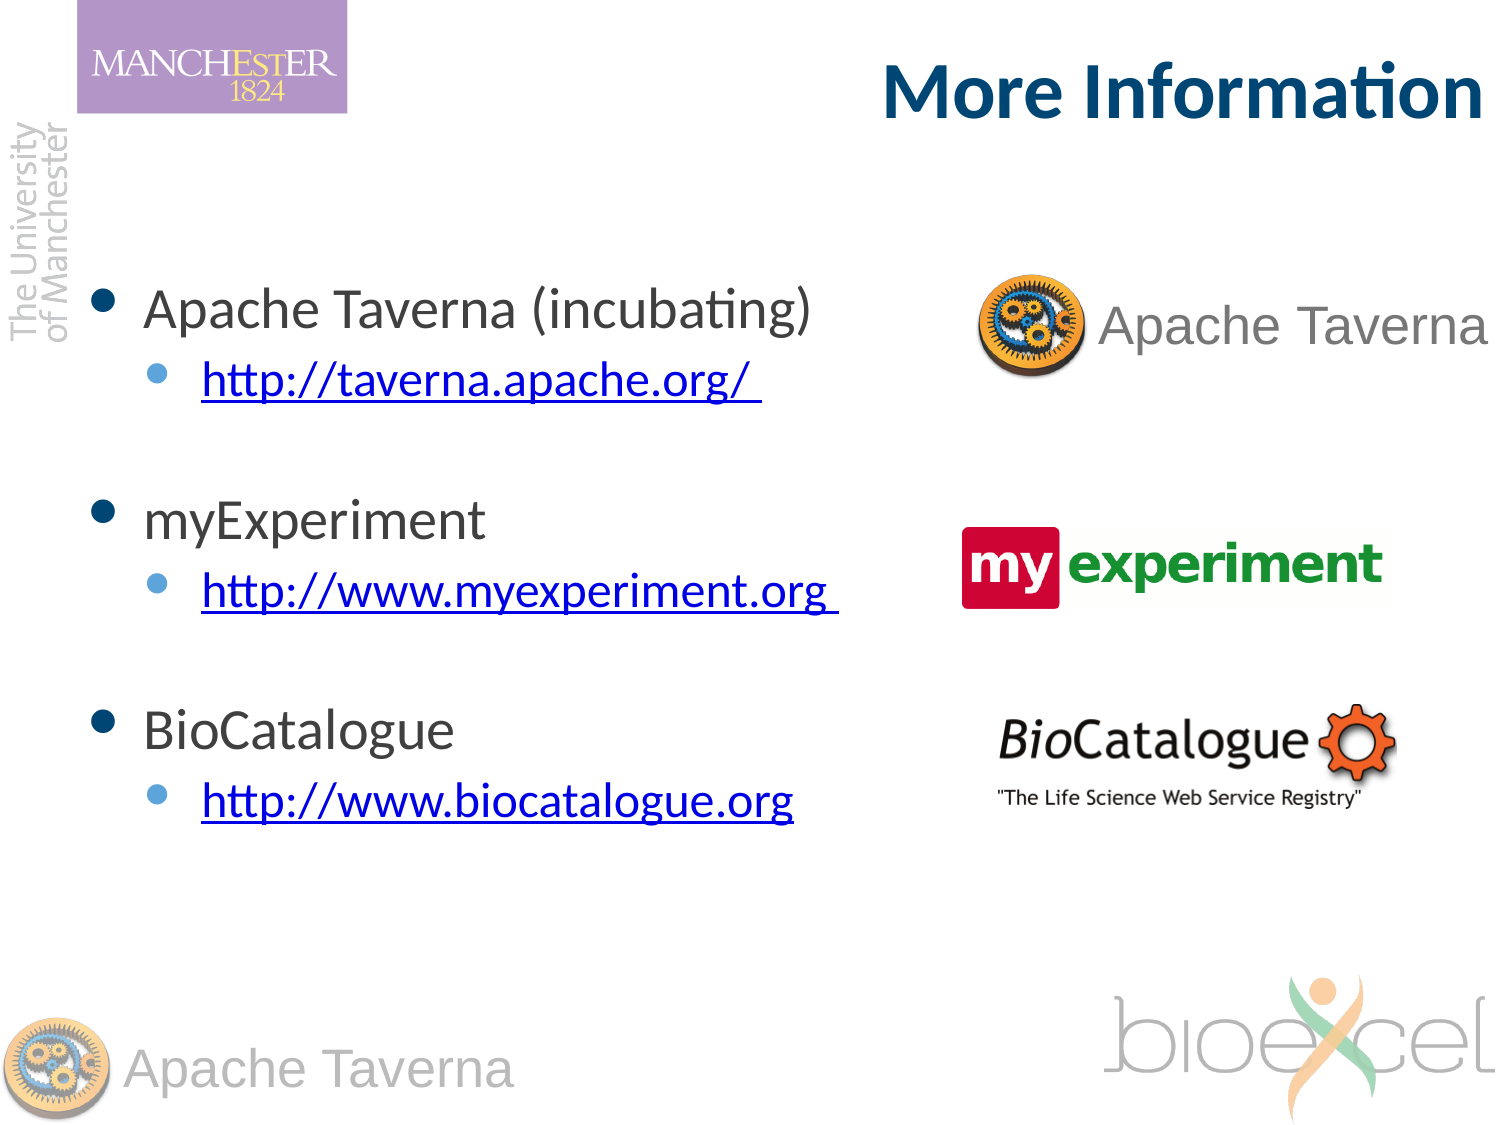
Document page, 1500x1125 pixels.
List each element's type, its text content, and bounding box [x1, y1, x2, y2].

text_box More Information [149, 0, 1500, 143]
picture [974, 236, 1500, 418]
picture [998, 704, 1397, 809]
picture [962, 527, 1391, 609]
text_box Apache Taverna (incubating) http://taverna.apache.org/ myExperiment http://www.myexperiment.org BioCatalogue http://www.biocatalogue.org [73, 196, 1500, 964]
